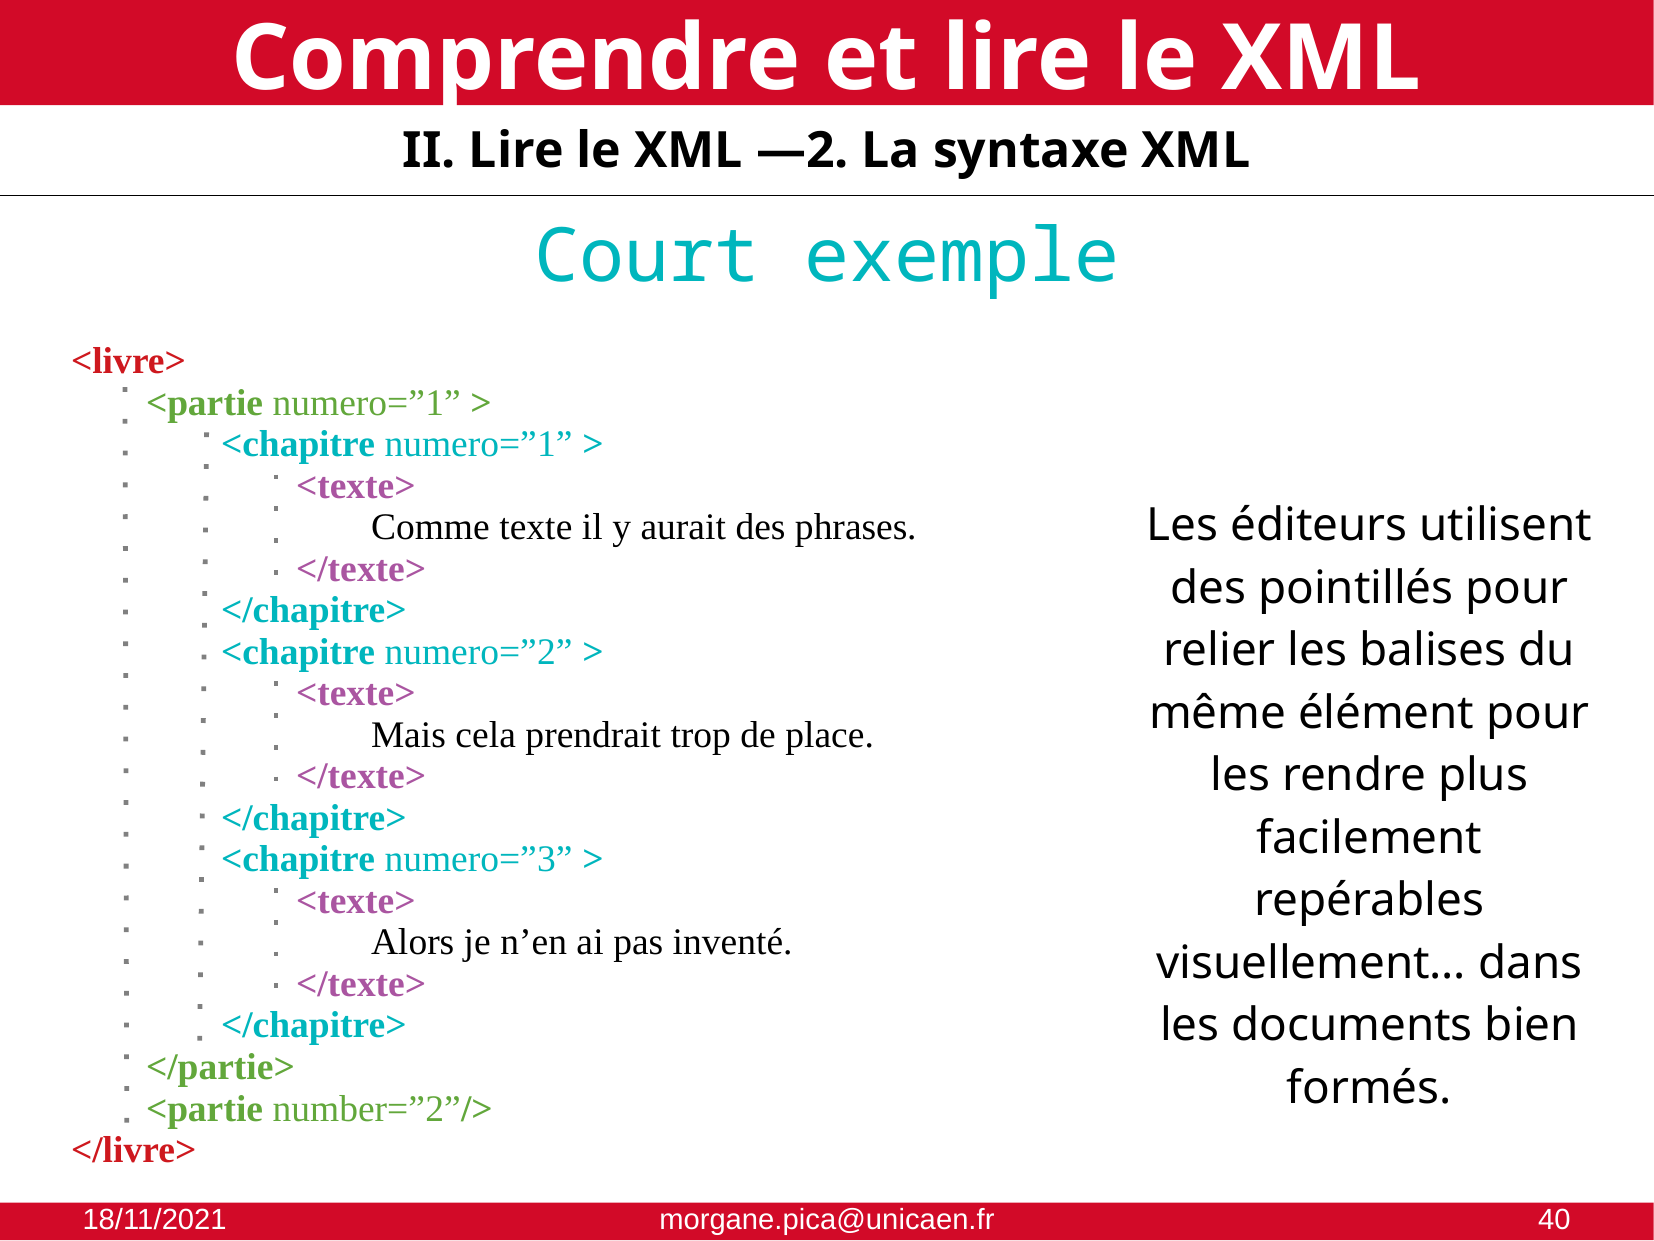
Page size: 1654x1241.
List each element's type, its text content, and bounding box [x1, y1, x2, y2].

title Comprendre et lire le XML [0, 0, 1654, 106]
text_box Court exemple [161, 193, 1493, 284]
text_box <livre> <partie numero=”1” > <chapitre numero=”1” > <texte> Comme texte il y aurait des phrases. </texte> </chapitre> <chapitre numero=”2” > <texte> Mais cela prendrait trop de place. </texte> </chapitre> <chapitre numero=”3” > <texte> Alors je n’en ai pas inventé. </texte> </chapitre> </partie> <partie number=”2”/> </livre> [56, 332, 1128, 1195]
title II. Lire le XML —2. La syntaxe XML [0, 106, 1654, 191]
text_box Les éditeurs utilisent des pointillés pour relier les balises du même élément pour les rendre plus facilement repérables visuellement… dans les documents bien formés. [1125, 484, 1615, 977]
